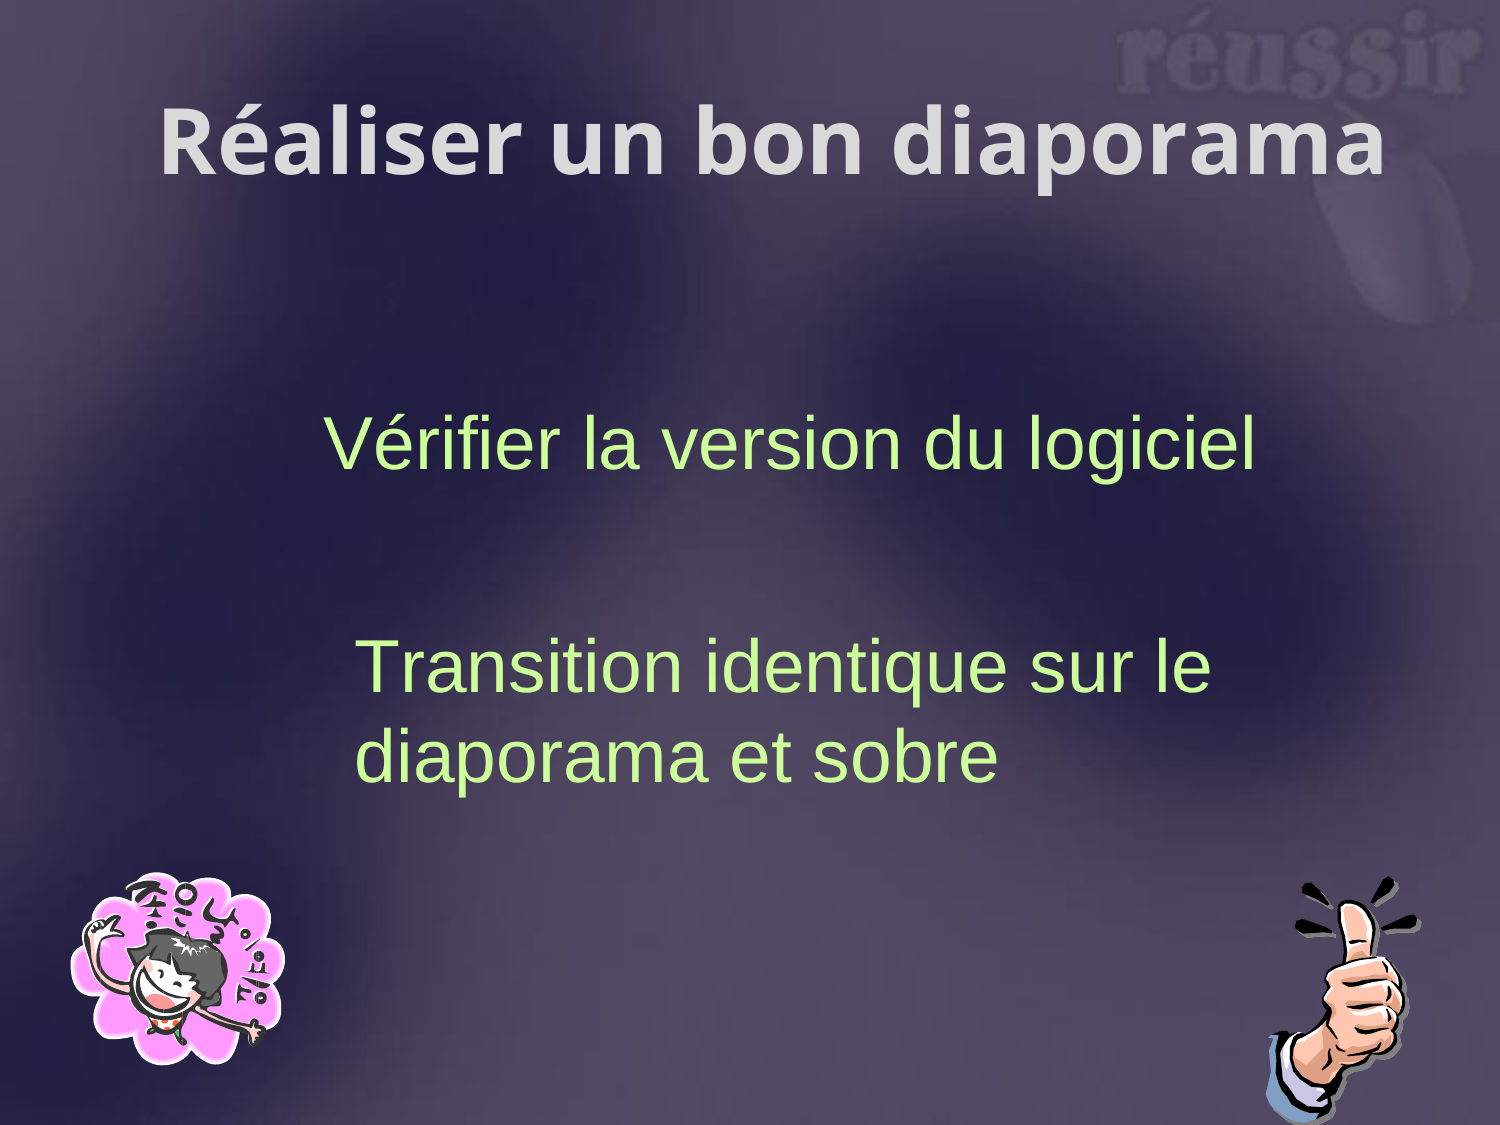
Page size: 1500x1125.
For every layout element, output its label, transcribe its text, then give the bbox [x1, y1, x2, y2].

text_box Vérifier la version du logiciel [308, 386, 1274, 493]
picture [0, 0, 1500, 1125]
text_box Transition identique sur le diaporama et sobre [339, 609, 1430, 805]
text_box Réaliser un bon diaporama [46, 37, 1500, 238]
